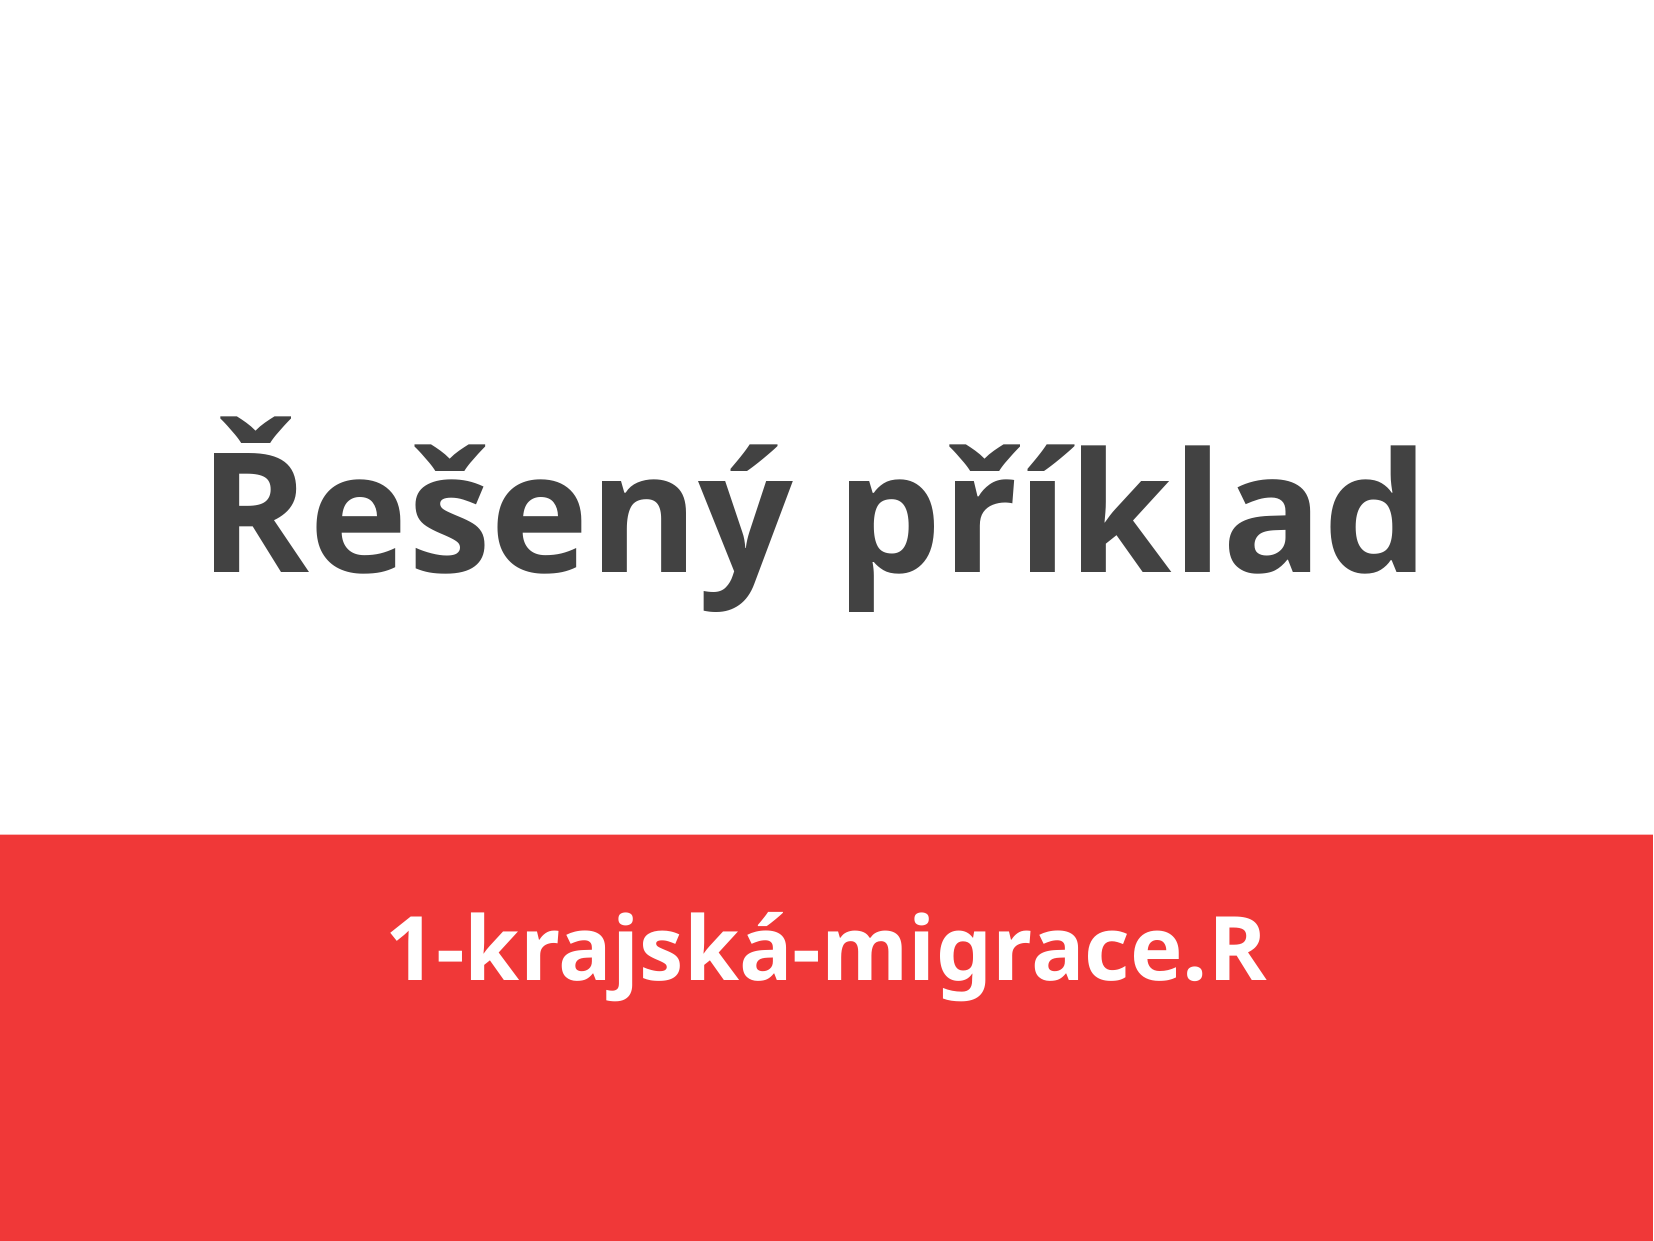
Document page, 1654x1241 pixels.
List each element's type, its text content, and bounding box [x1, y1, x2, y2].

subtitle 1-krajská-migrace.R [82, 881, 1571, 1010]
title Řešený příklad [70, 327, 1559, 915]
